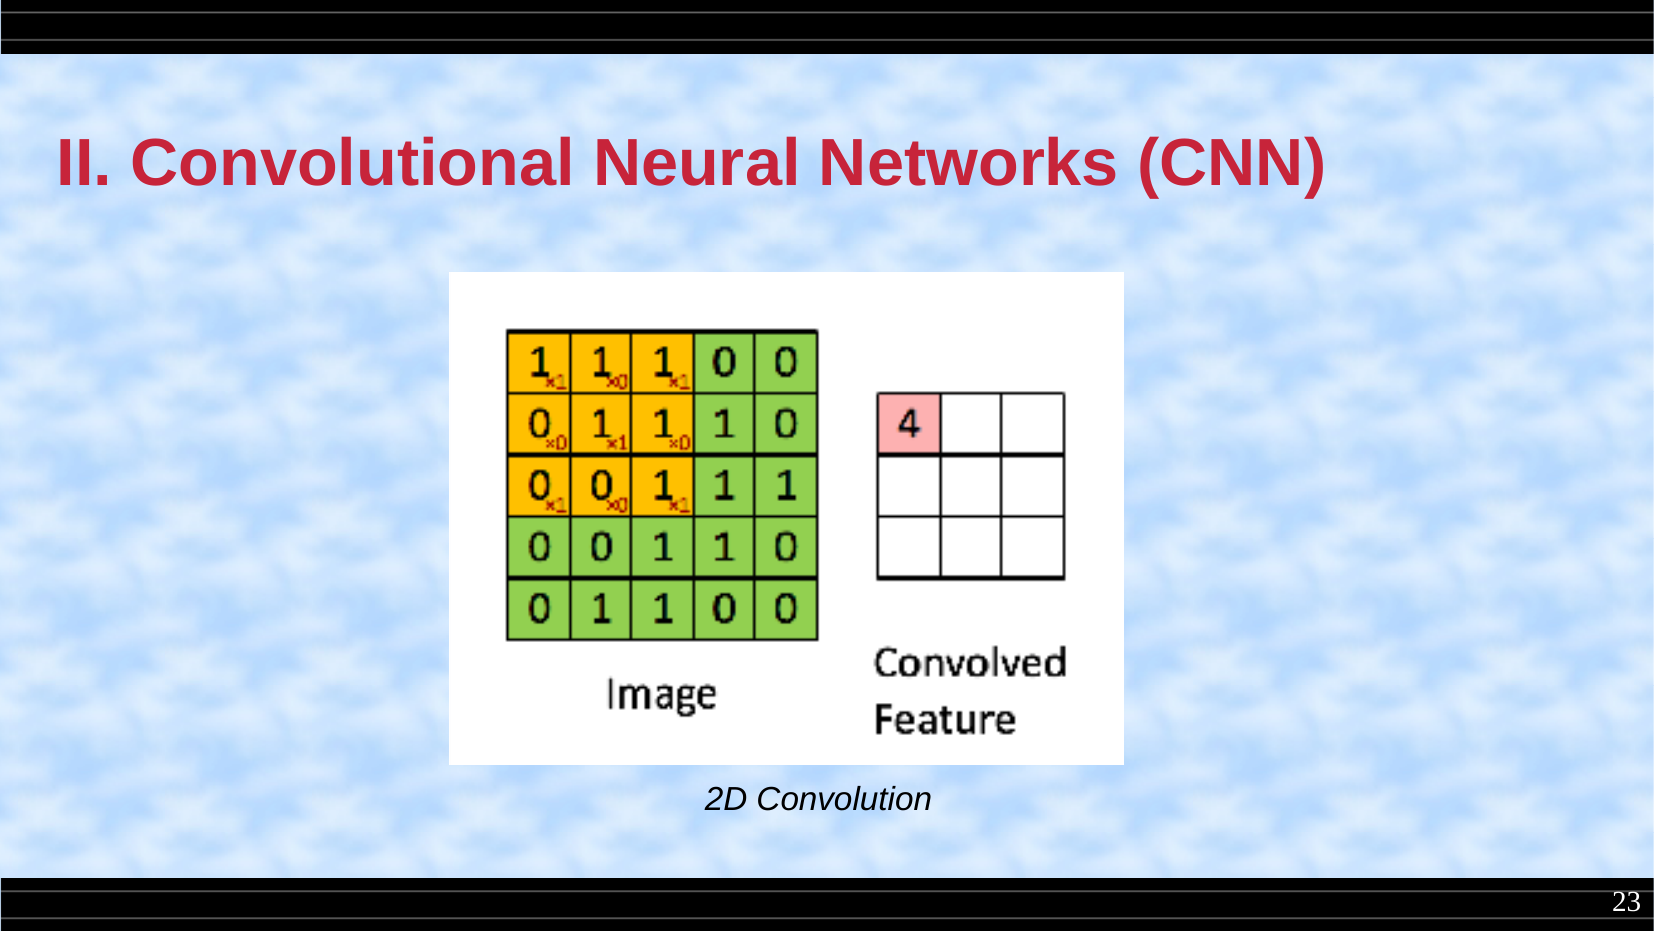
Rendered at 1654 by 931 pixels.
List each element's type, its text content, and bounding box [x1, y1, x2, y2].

title II. Convolutional Neural Networks (CNN) [56, 84, 1545, 240]
picture [0, 0, 1654, 931]
text_box 2D Convolution [689, 773, 948, 825]
